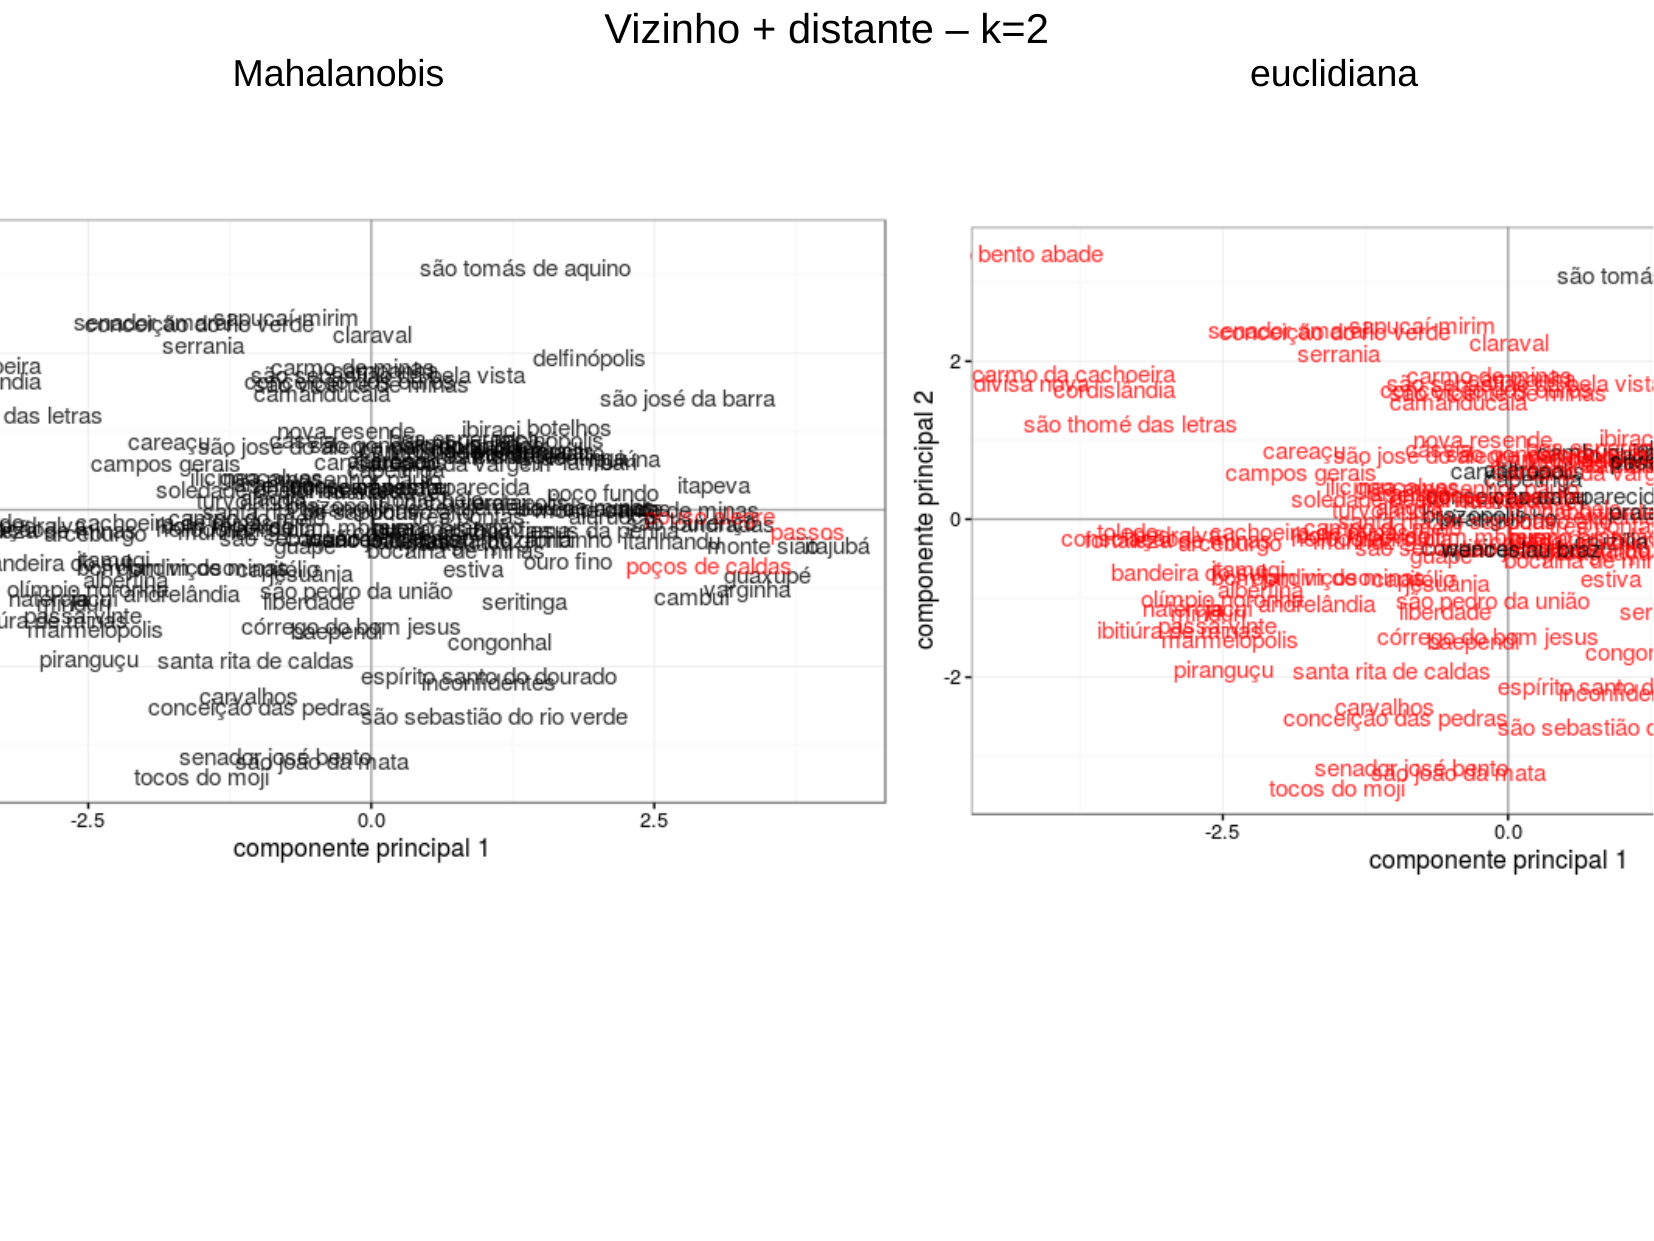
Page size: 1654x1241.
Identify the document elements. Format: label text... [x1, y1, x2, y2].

picture [0, 171, 1654, 886]
title Vizinho + distante – k=2 Mahalanobis euclidiana [82, 0, 1571, 154]
